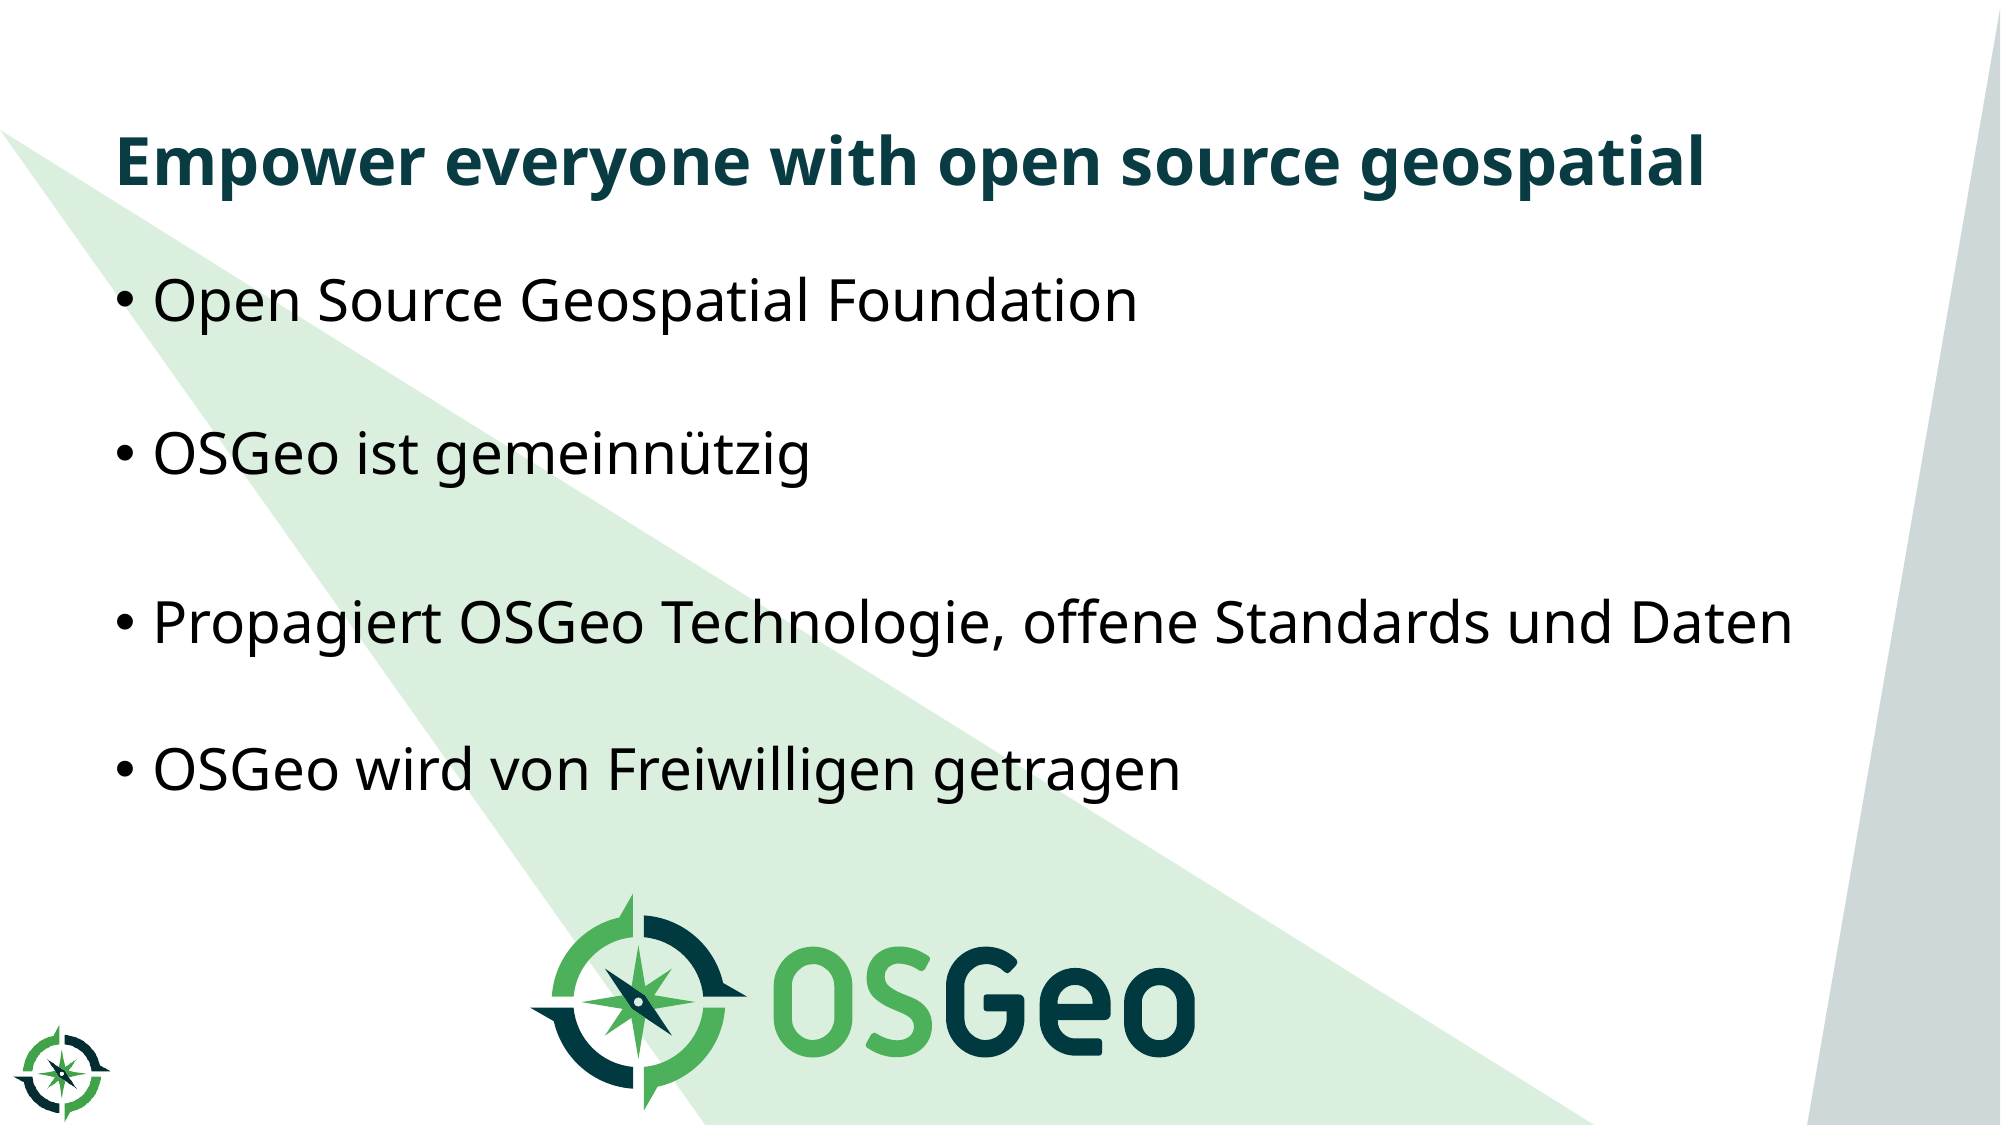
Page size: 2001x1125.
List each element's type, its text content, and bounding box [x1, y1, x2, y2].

title Empower everyone with open source geospatial [99, 44, 1900, 233]
picture [12, 1024, 111, 1123]
list Open Source Geospatial Foundation OSGeo ist gemeinnützig Propagiert OSGeo Technologie, offene Standards und Daten OSGeo wird von Freiwilligen getragen [99, 263, 1900, 916]
picture [519, 826, 1442, 1125]
